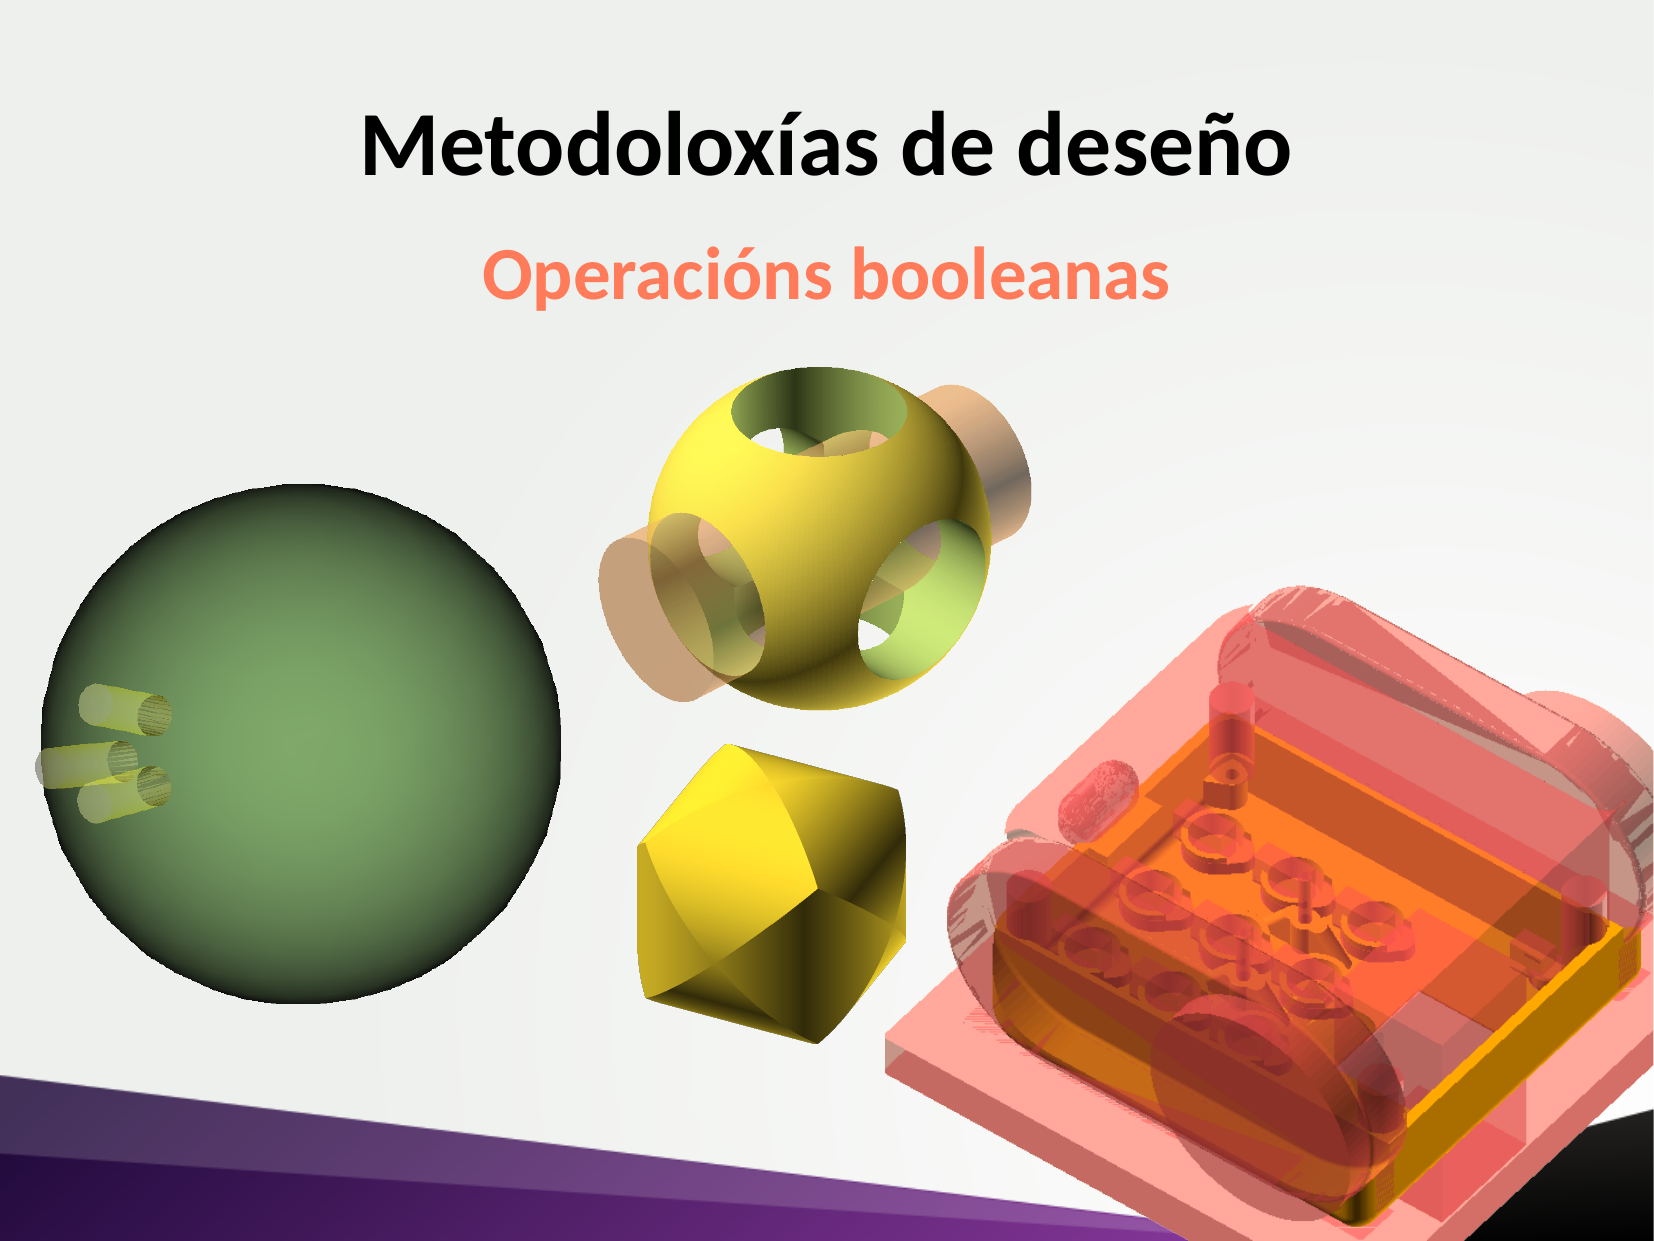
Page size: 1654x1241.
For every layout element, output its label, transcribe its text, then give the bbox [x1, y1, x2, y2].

picture [0, 0, 1654, 1241]
title Operacións booleanas [70, 200, 1583, 362]
title Metodoloxías de deseño [70, 45, 1583, 200]
